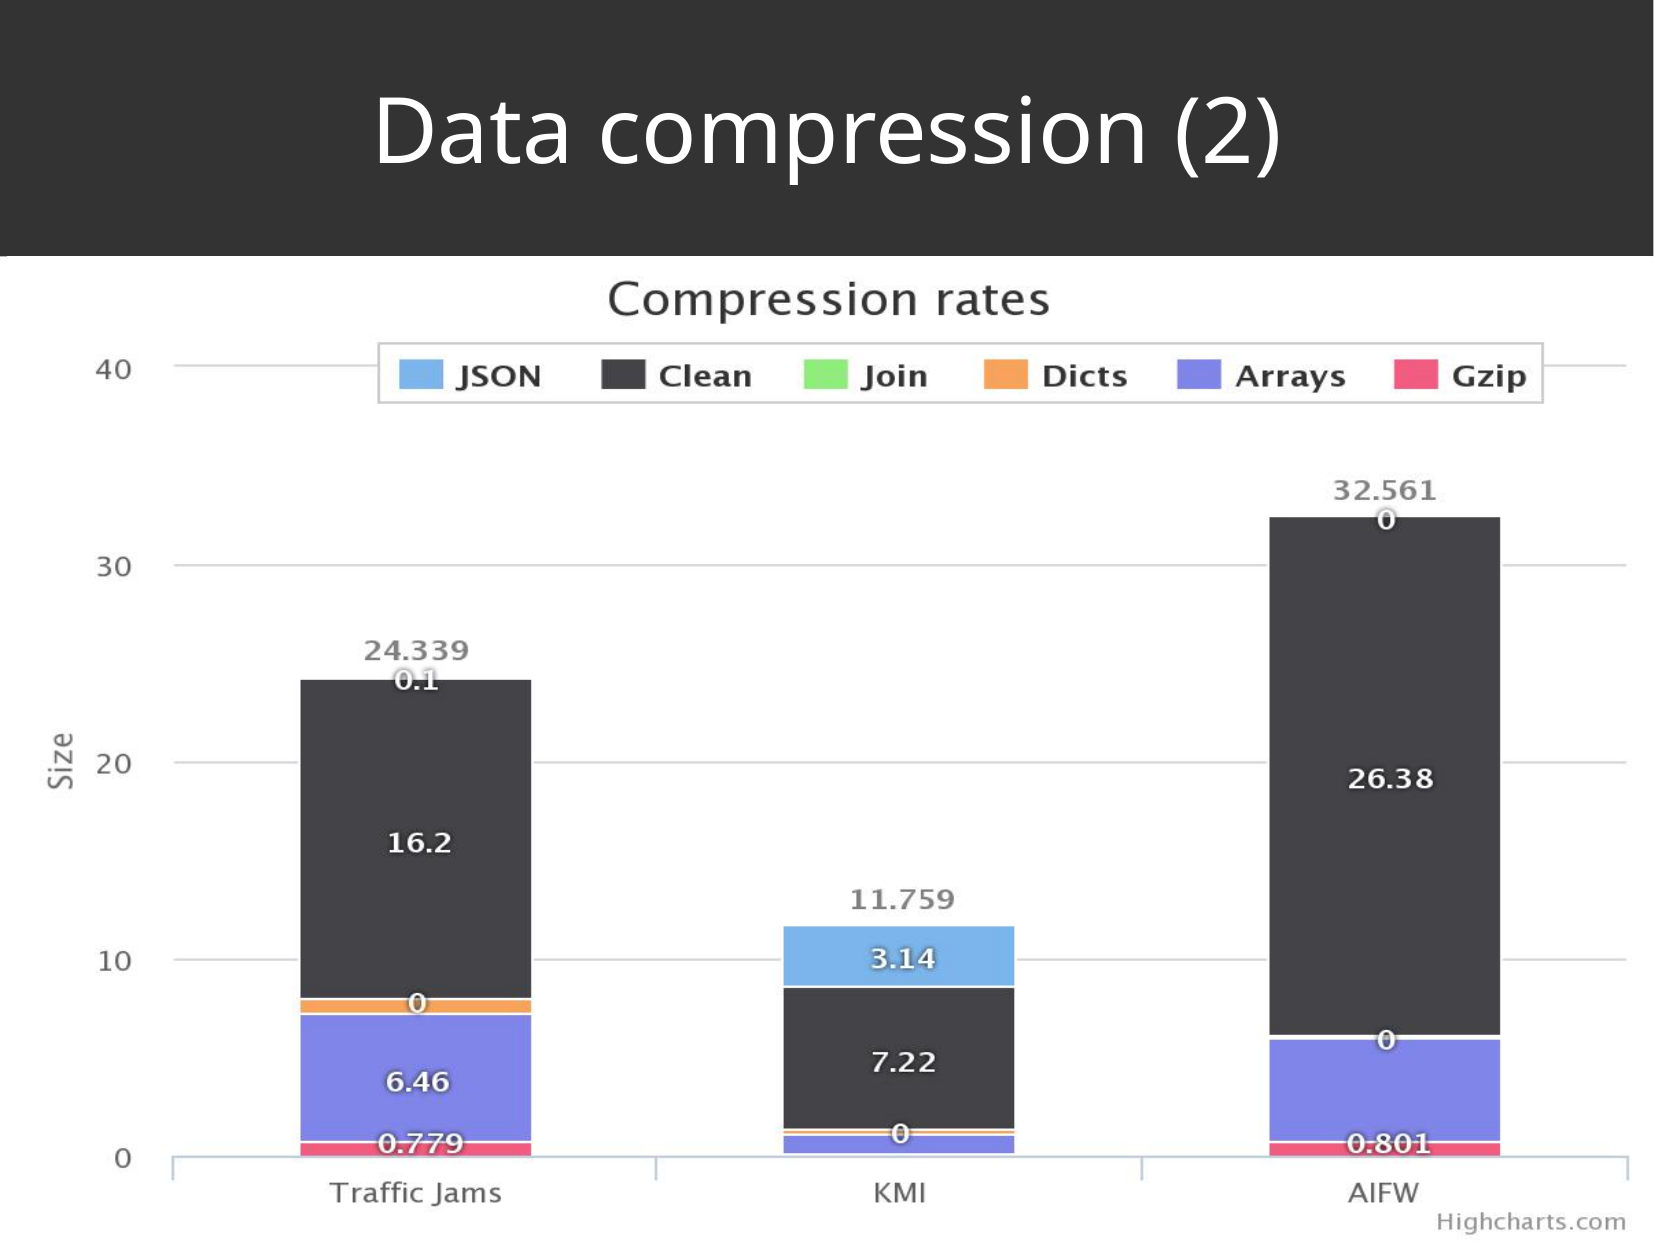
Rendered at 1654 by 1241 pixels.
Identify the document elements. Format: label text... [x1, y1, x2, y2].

title Data compression (2) [0, 0, 1654, 257]
picture [7, 256, 1654, 1241]
